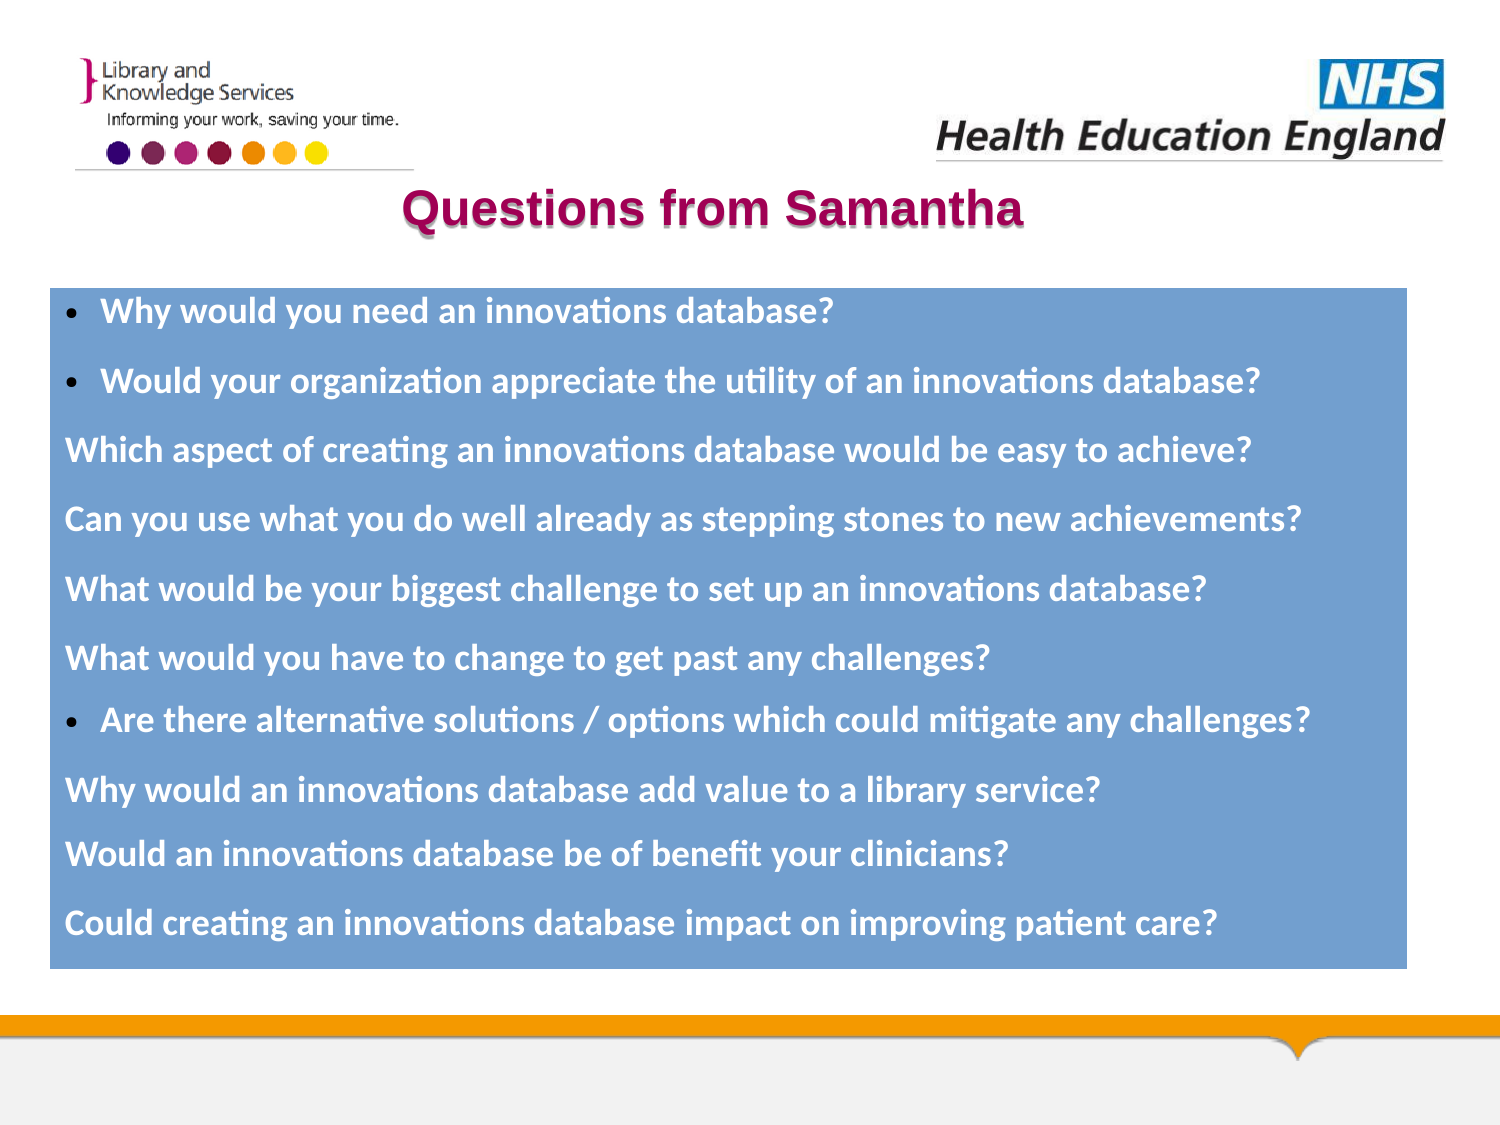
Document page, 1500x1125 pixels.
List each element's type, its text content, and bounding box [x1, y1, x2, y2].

table_header Why would you need an innovations database? [50, 288, 1407, 358]
table_cell Would your organization appreciate the utility of an innovations database? [50, 358, 1407, 427]
table_cell Are there alternative solutions / options which could mitigate any challenges? [50, 697, 1407, 766]
table_cell Which aspect of creating an innovations database would be easy to achieve? [50, 427, 1407, 496]
table_cell What would be your biggest challenge to set up an innovations database? [50, 565, 1407, 635]
table_cell Why would an innovations database add value to a library service? [50, 766, 1407, 831]
table_cell Could creating an innovations database impact on improving patient care? [50, 900, 1407, 969]
table_cell Can you use what you do well already as stepping stones to new achievements? [50, 496, 1407, 565]
picture [75, 54, 416, 169]
table_cell Would an innovations database be of benefit your clinicians? [50, 831, 1407, 900]
table_cell What would you have to change to get past any challenges? [50, 635, 1407, 697]
title Questions from Samantha [75, 176, 1432, 289]
